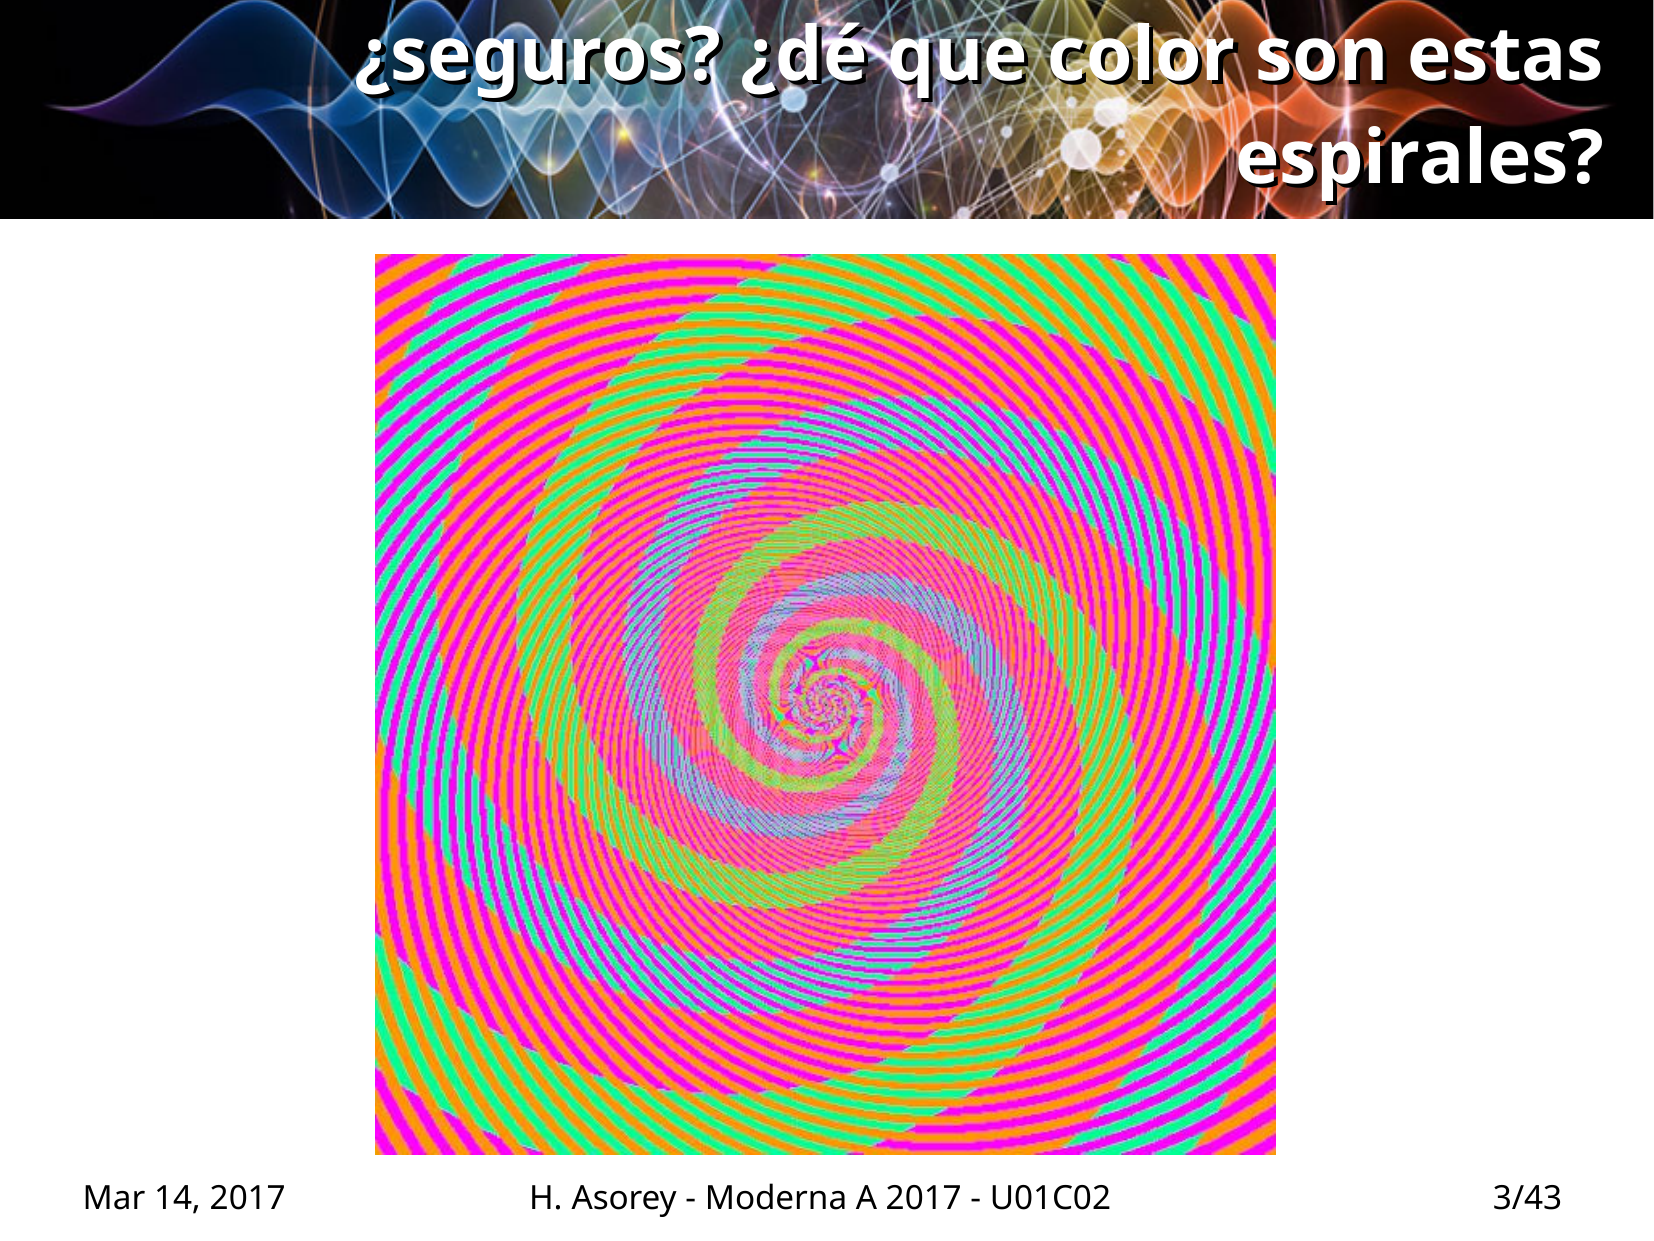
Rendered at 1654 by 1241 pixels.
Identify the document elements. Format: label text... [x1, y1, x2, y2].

picture [0, 0, 1654, 219]
title ¿seguros? ¿dé que color son estas espirales? [45, 15, 1606, 191]
picture [375, 254, 1276, 1156]
